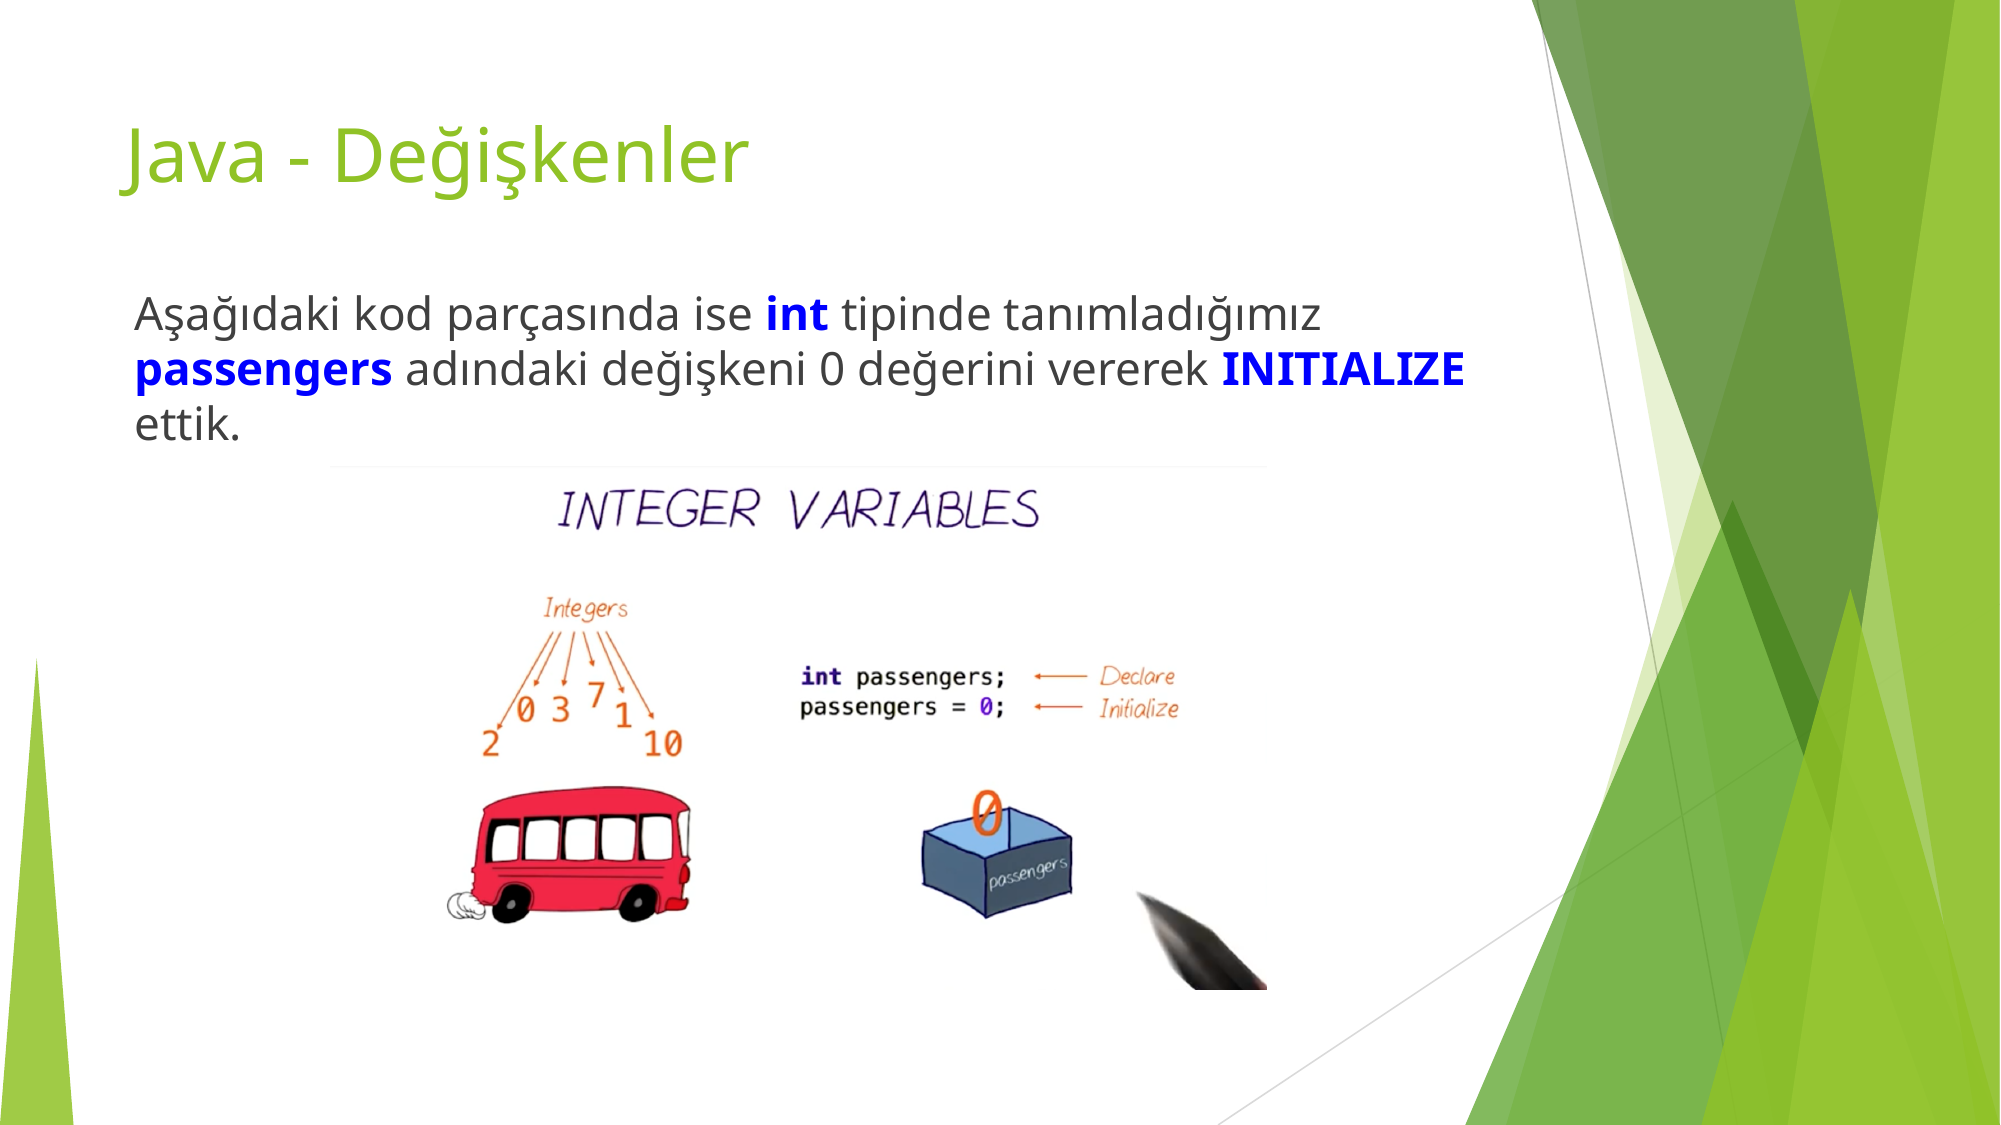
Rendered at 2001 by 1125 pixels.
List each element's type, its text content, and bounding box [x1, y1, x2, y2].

title Java - Değişkenler [111, 99, 1522, 317]
picture [330, 466, 1267, 991]
list Aşağıdaki kod parçasında ise int tipinde tanımladığımız passengers adındaki değişkeni 0 değerini vererek INITIALIZE ettik. [120, 277, 1531, 436]
